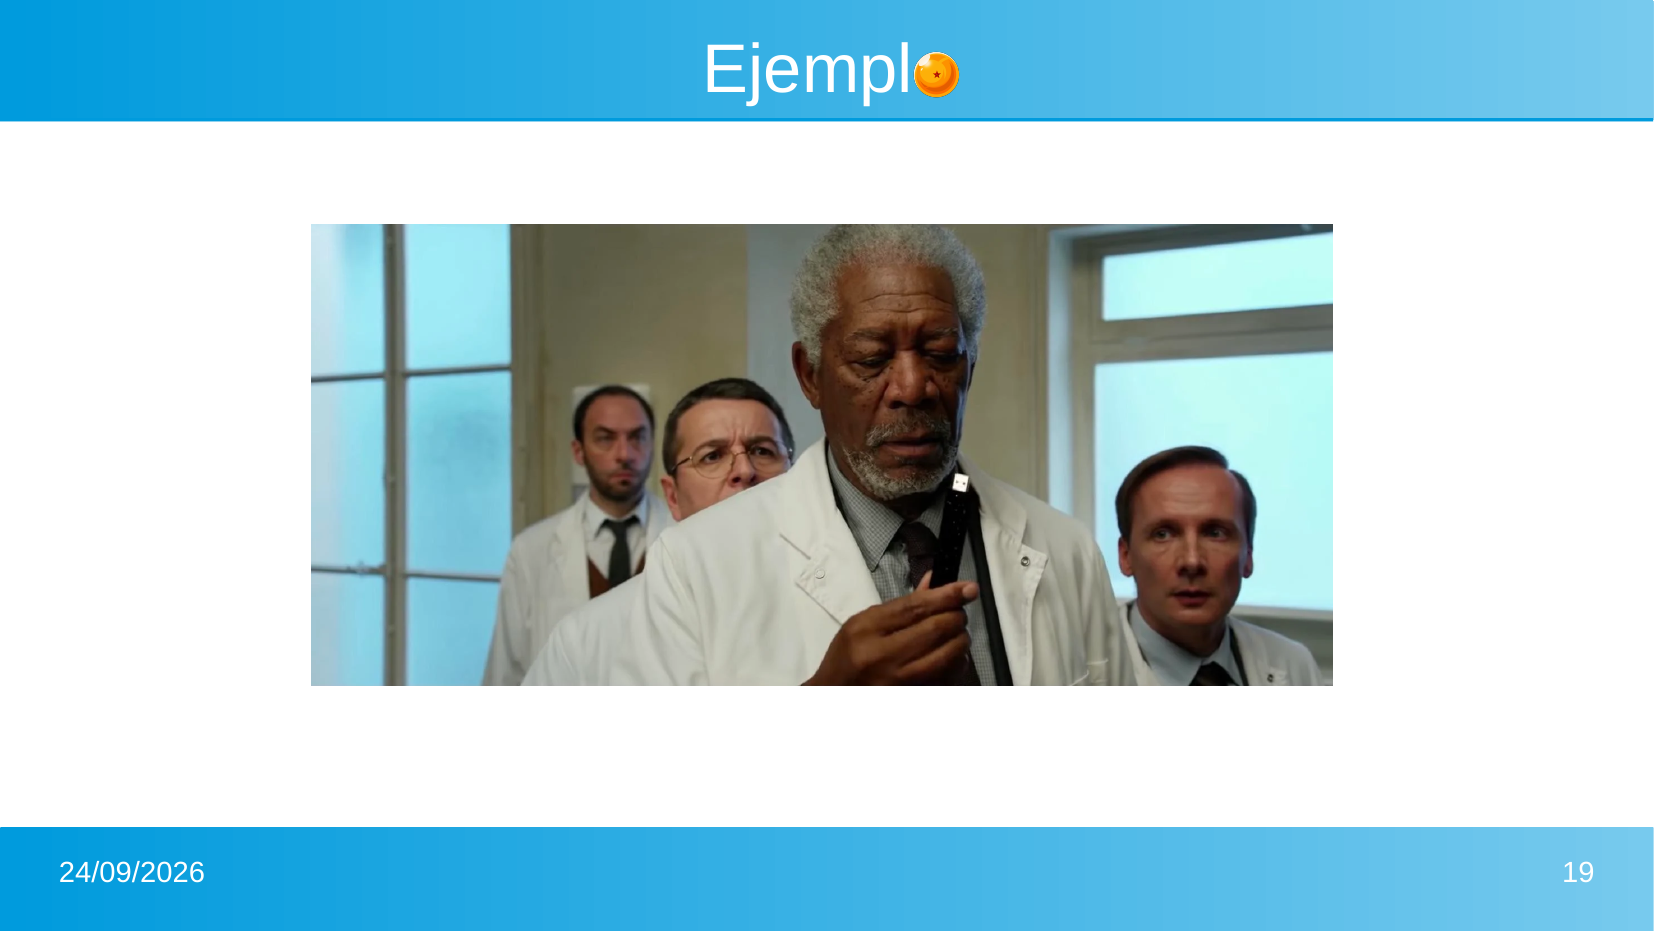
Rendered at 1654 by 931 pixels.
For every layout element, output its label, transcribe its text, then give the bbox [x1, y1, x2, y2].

picture [909, 48, 966, 105]
title Ejempl [59, 29, 1595, 108]
picture [311, 224, 1333, 686]
